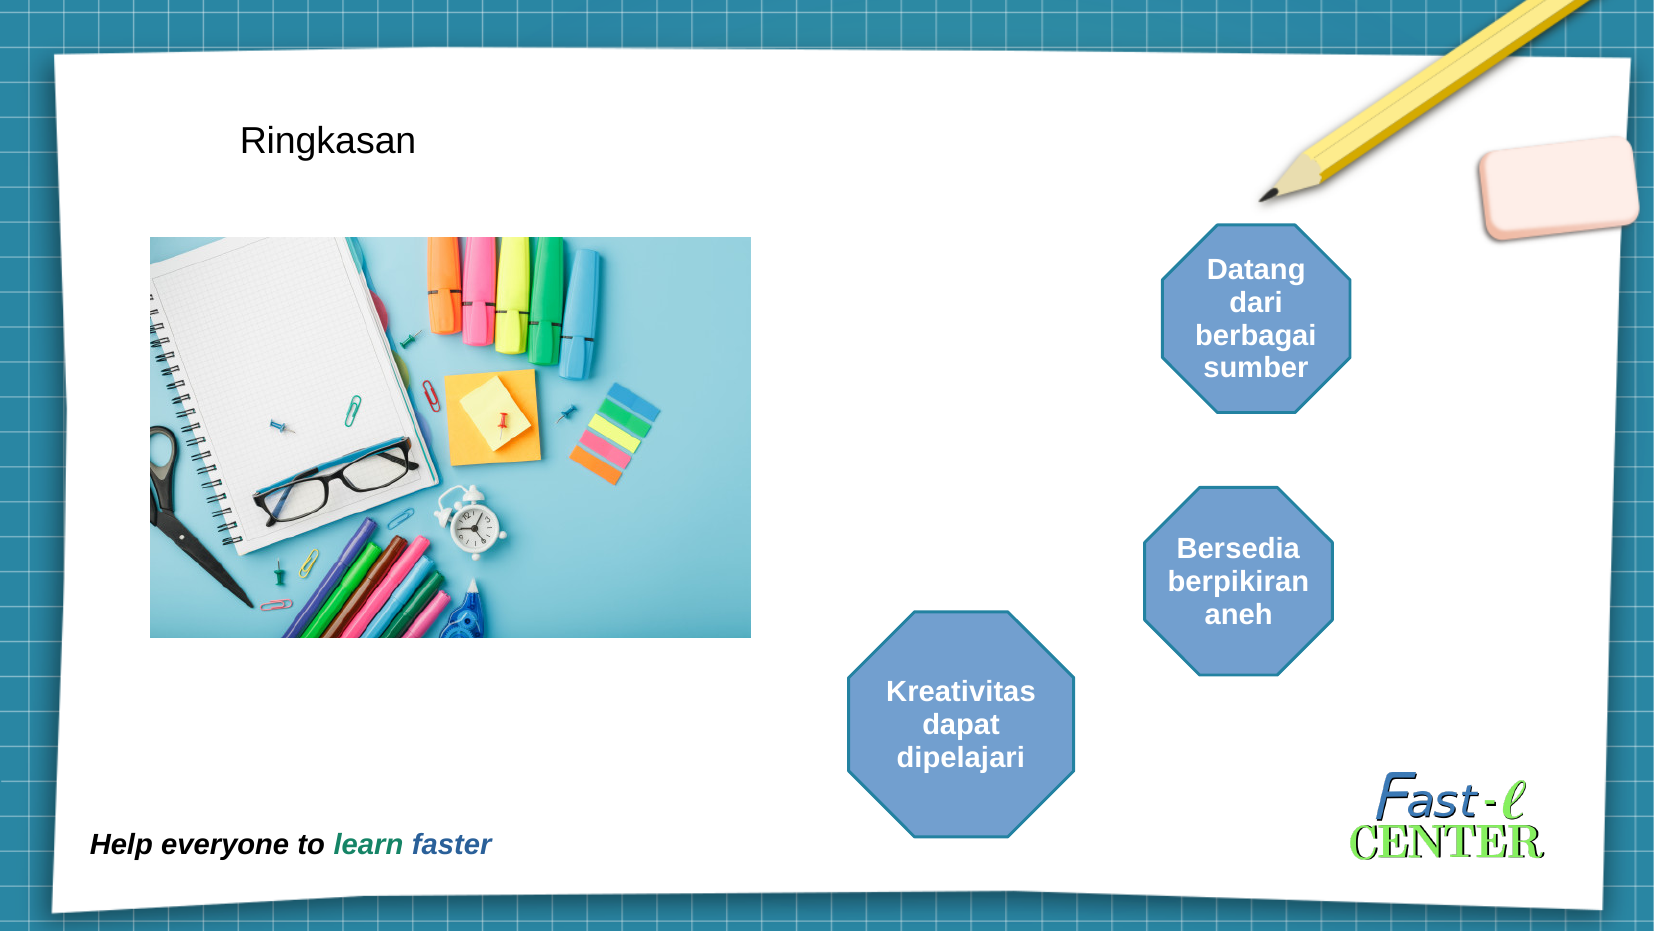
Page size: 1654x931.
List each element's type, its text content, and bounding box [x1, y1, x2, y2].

text_box Help everyone to learn faster [75, 820, 507, 869]
text_box Kreativitas dapat dipelajari [848, 611, 1074, 837]
text_box Ringkasan [225, 112, 488, 170]
text_box Bersedia berpikiran aneh [1144, 487, 1333, 676]
picture [0, 0, 1654, 931]
text_box Datang dari berbagai sumber [1162, 224, 1351, 413]
